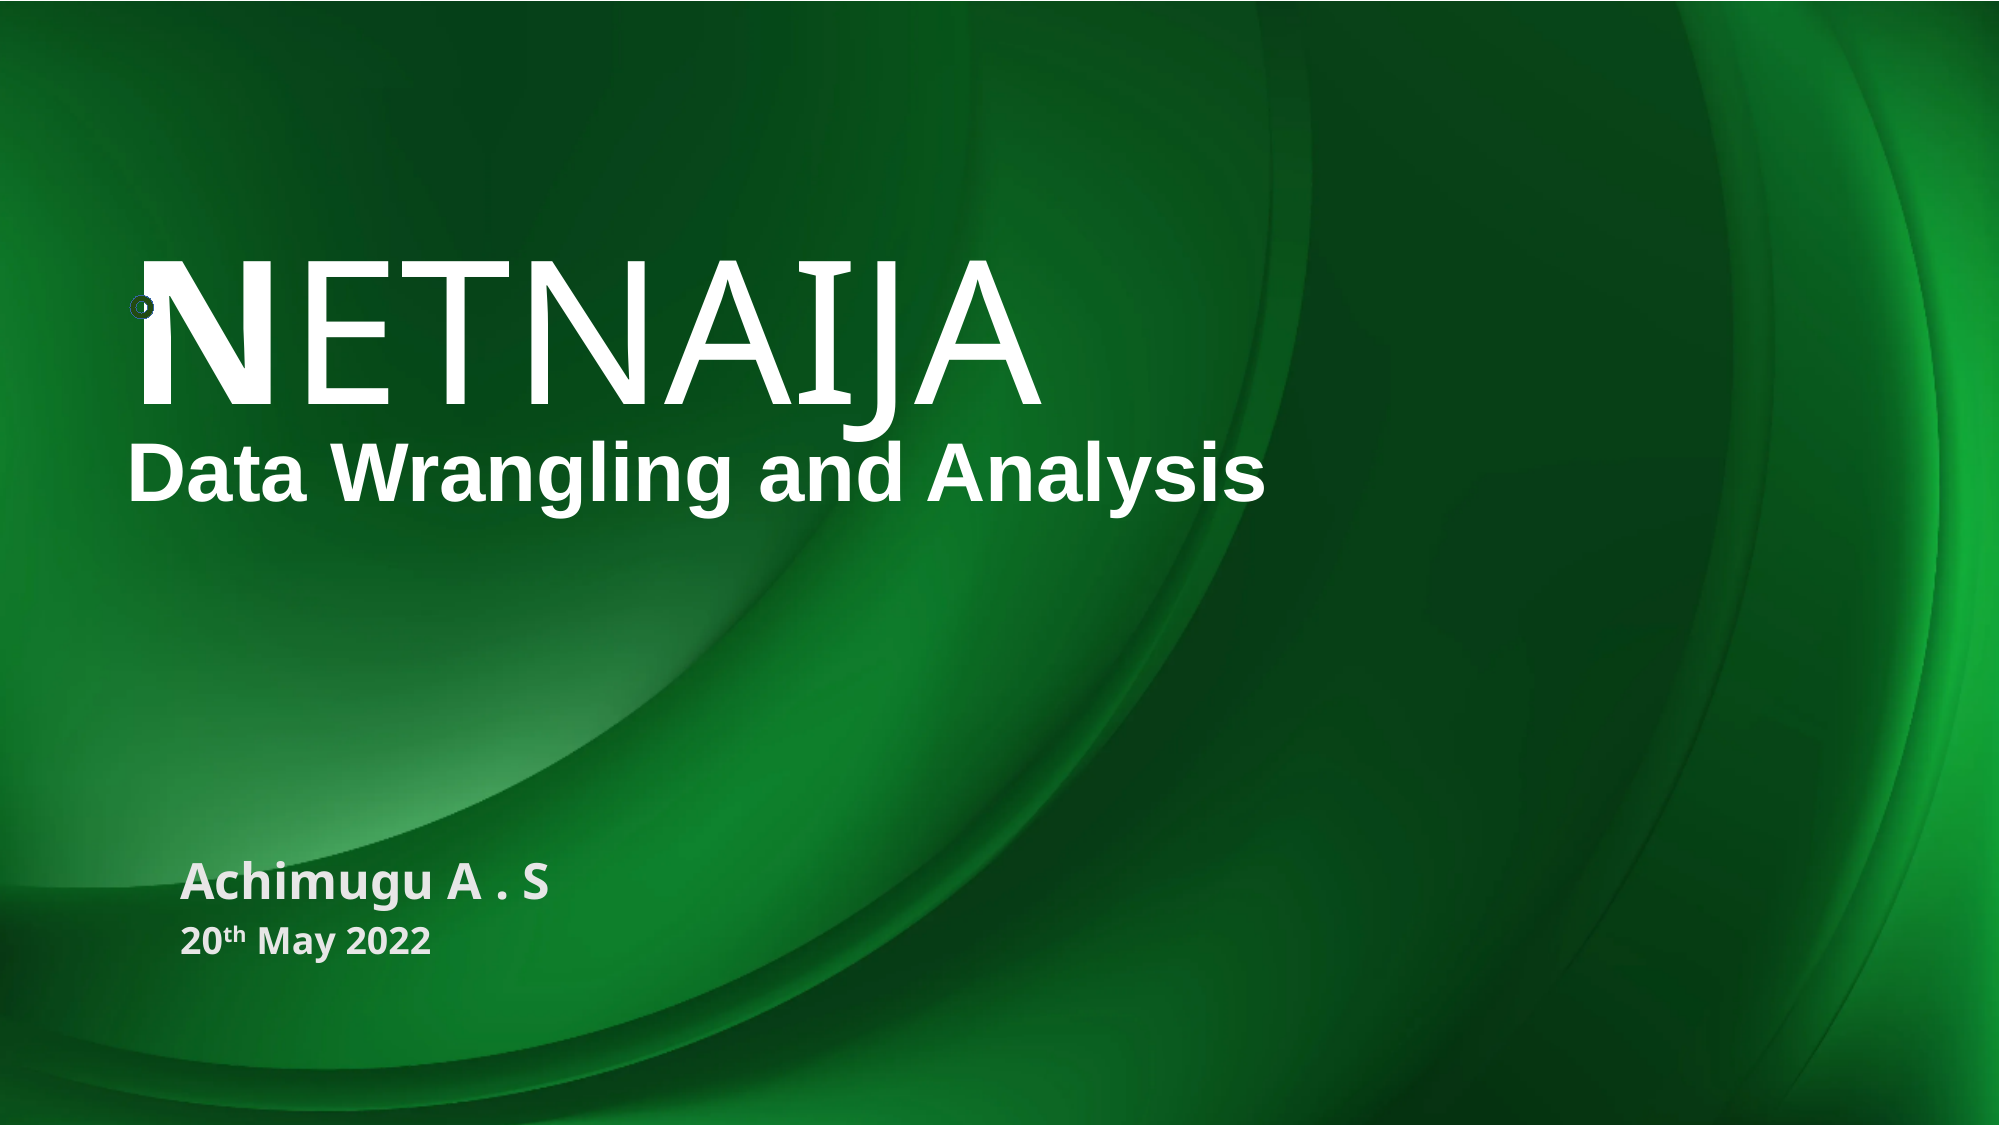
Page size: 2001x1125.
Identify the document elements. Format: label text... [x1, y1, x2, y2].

text_box [129, 295, 154, 319]
text_box Data Wrangling and Analysis [112, 419, 1317, 528]
picture [0, 1, 1999, 1125]
text_box Achimugu A . S 20th May 2022 [165, 838, 622, 957]
text_box NETNAIJA [112, 183, 1329, 628]
